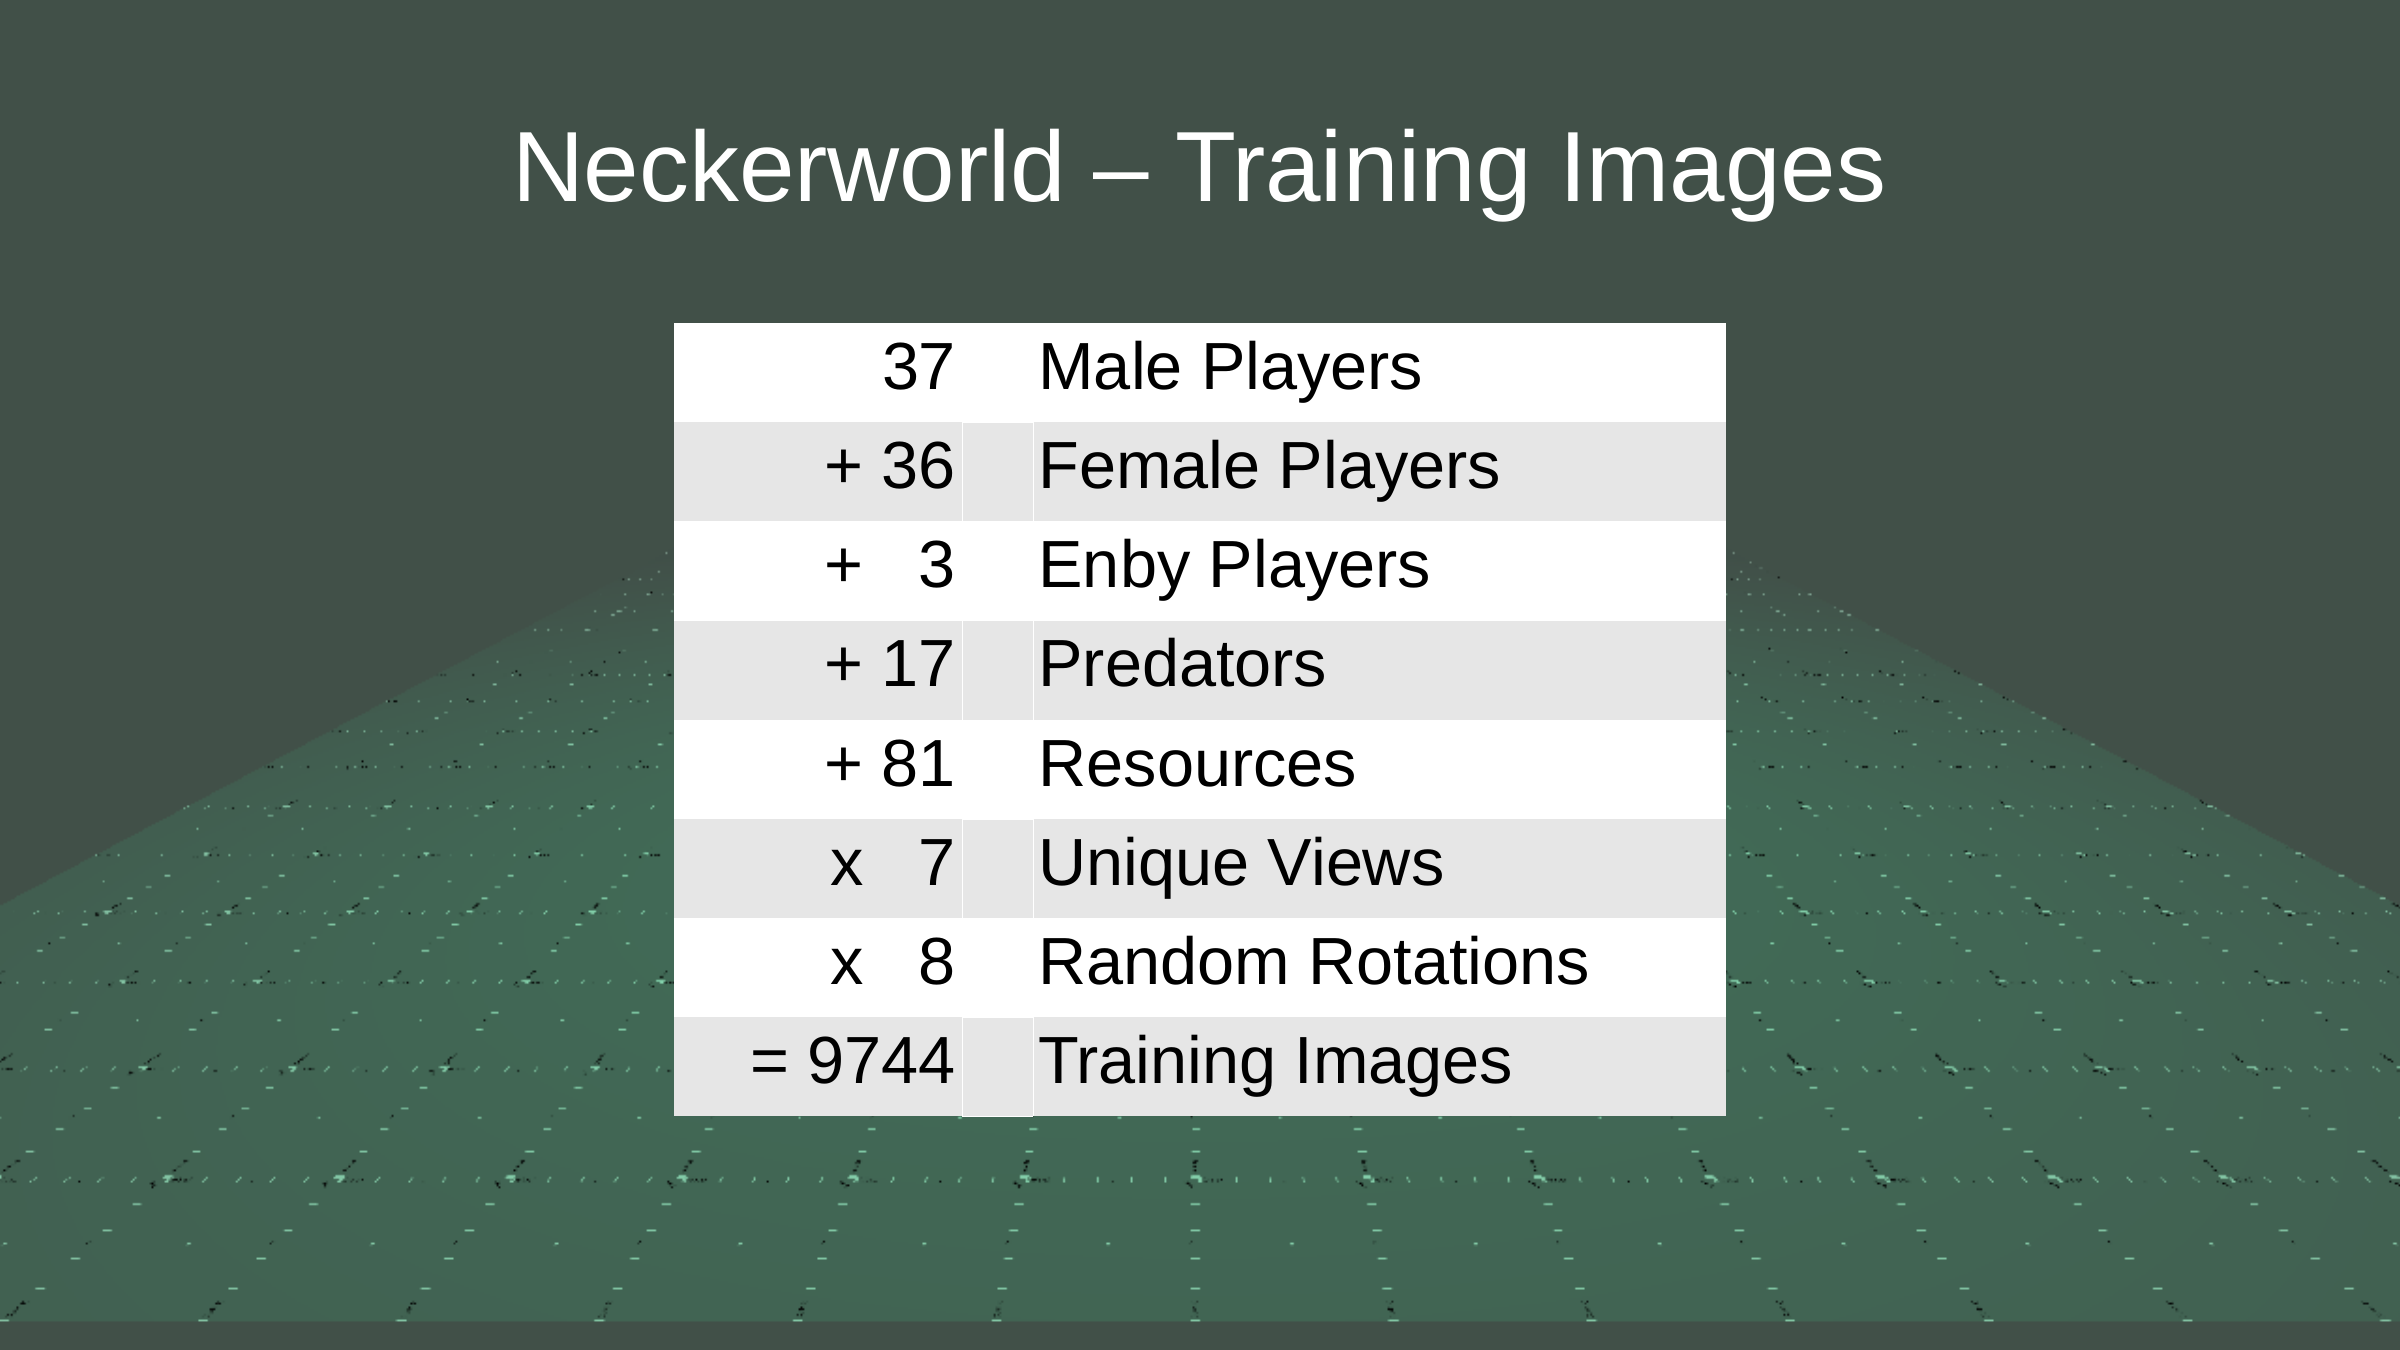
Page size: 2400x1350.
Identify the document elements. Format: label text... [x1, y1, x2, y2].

table_cell [963, 919, 1033, 1017]
table_cell Resources [1034, 720, 1726, 819]
table_cell x 8 [674, 918, 962, 1017]
table_header [963, 324, 1033, 422]
table_cell Female Players [1034, 422, 1726, 521]
table_cell [963, 721, 1033, 819]
table_cell [963, 820, 1033, 918]
table_cell + 17 [674, 621, 962, 720]
table_header 37 [674, 323, 962, 422]
table_cell Unique Views [1034, 819, 1726, 918]
table_cell + 81 [674, 720, 962, 819]
table_cell Predators [1034, 621, 1726, 720]
table_cell Training Images [1034, 1017, 1726, 1116]
table_cell + 36 [674, 422, 962, 521]
title Neckerworld – Training Images [120, 53, 2280, 280]
table_cell [963, 1018, 1033, 1116]
table_cell x 7 [674, 819, 962, 918]
table_cell = 9744 [674, 1017, 962, 1116]
picture [0, 0, 2400, 1350]
table_cell [963, 621, 1033, 720]
table_cell Enby Players [1034, 521, 1726, 621]
table_cell + 3 [674, 521, 962, 621]
table_cell Random Rotations [1034, 918, 1726, 1017]
table_header Male Players [1034, 323, 1726, 422]
table_cell [963, 423, 1033, 521]
table_cell [963, 522, 1033, 620]
